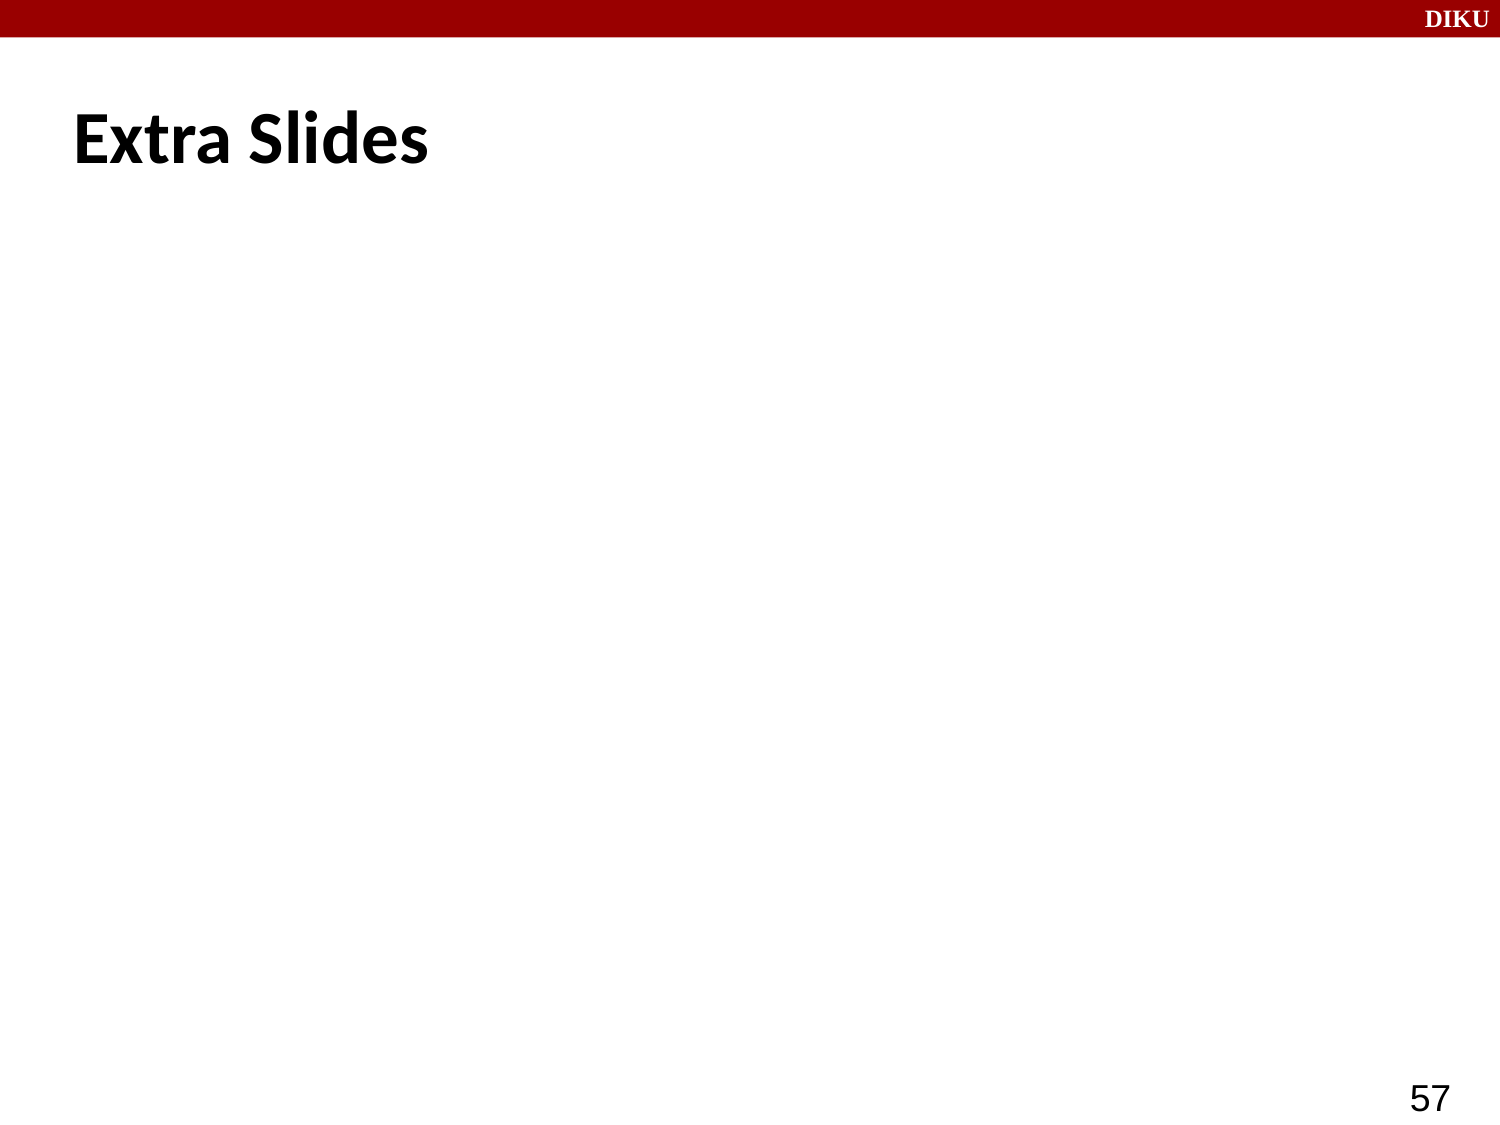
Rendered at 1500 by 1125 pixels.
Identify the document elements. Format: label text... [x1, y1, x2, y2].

text_box Extra Slides [58, 71, 1304, 197]
